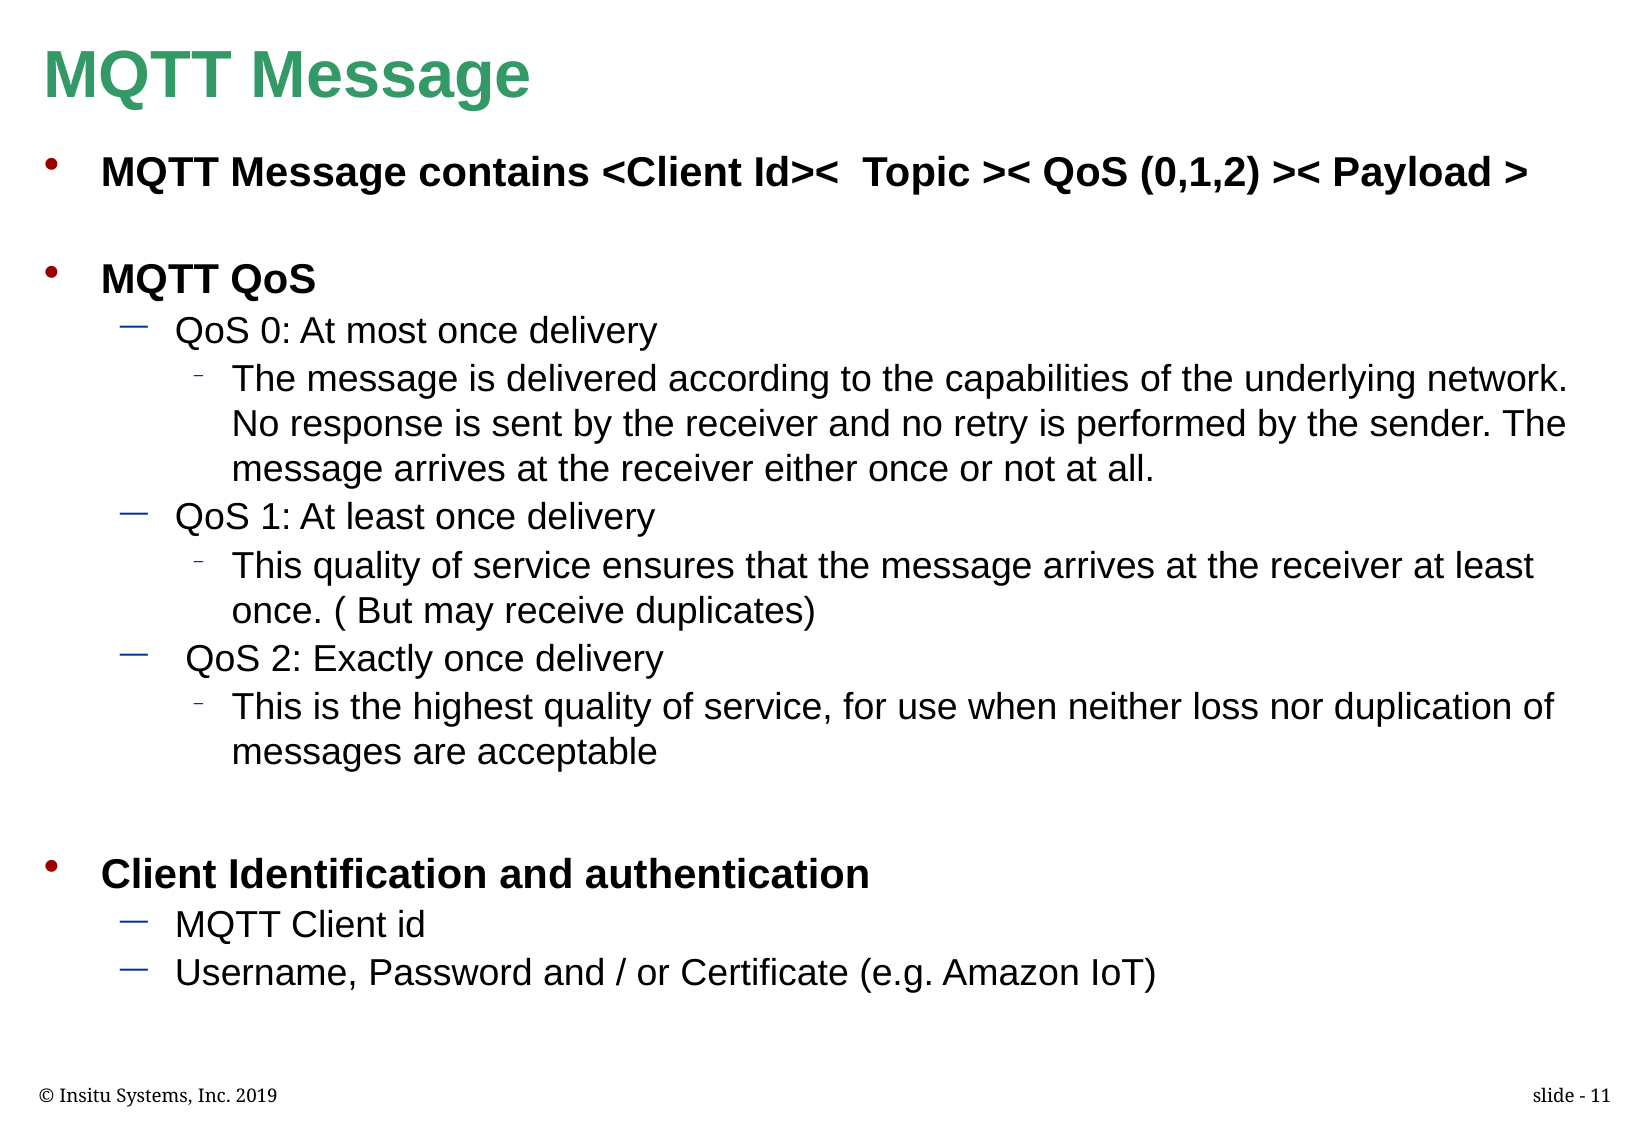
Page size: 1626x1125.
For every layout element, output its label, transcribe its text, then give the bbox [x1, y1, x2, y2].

list MQTT Message contains <Client Id>< Topic >< QoS (0,1,2) >< Payload > MQTT QoS QoS 0: At most once delivery The message is delivered according to the capabilities of the underlying network. No response is sent by the receiver and no retry is performed by the sender. The message arrives at the receiver either once or not at all. QoS 1: At least once delivery This quality of service ensures that the message arrives at the receiver at least once. ( But may receive duplicates) QoS 2: Exactly once delivery This is the highest quality of service, for use when neither loss nor duplication of messages are acceptable Client Identification and authentication MQTT Client id Username, Password and / or Certificate (e.g. Amazon IoT) [28, 137, 1593, 1033]
title MQTT Message [28, 34, 1167, 105]
